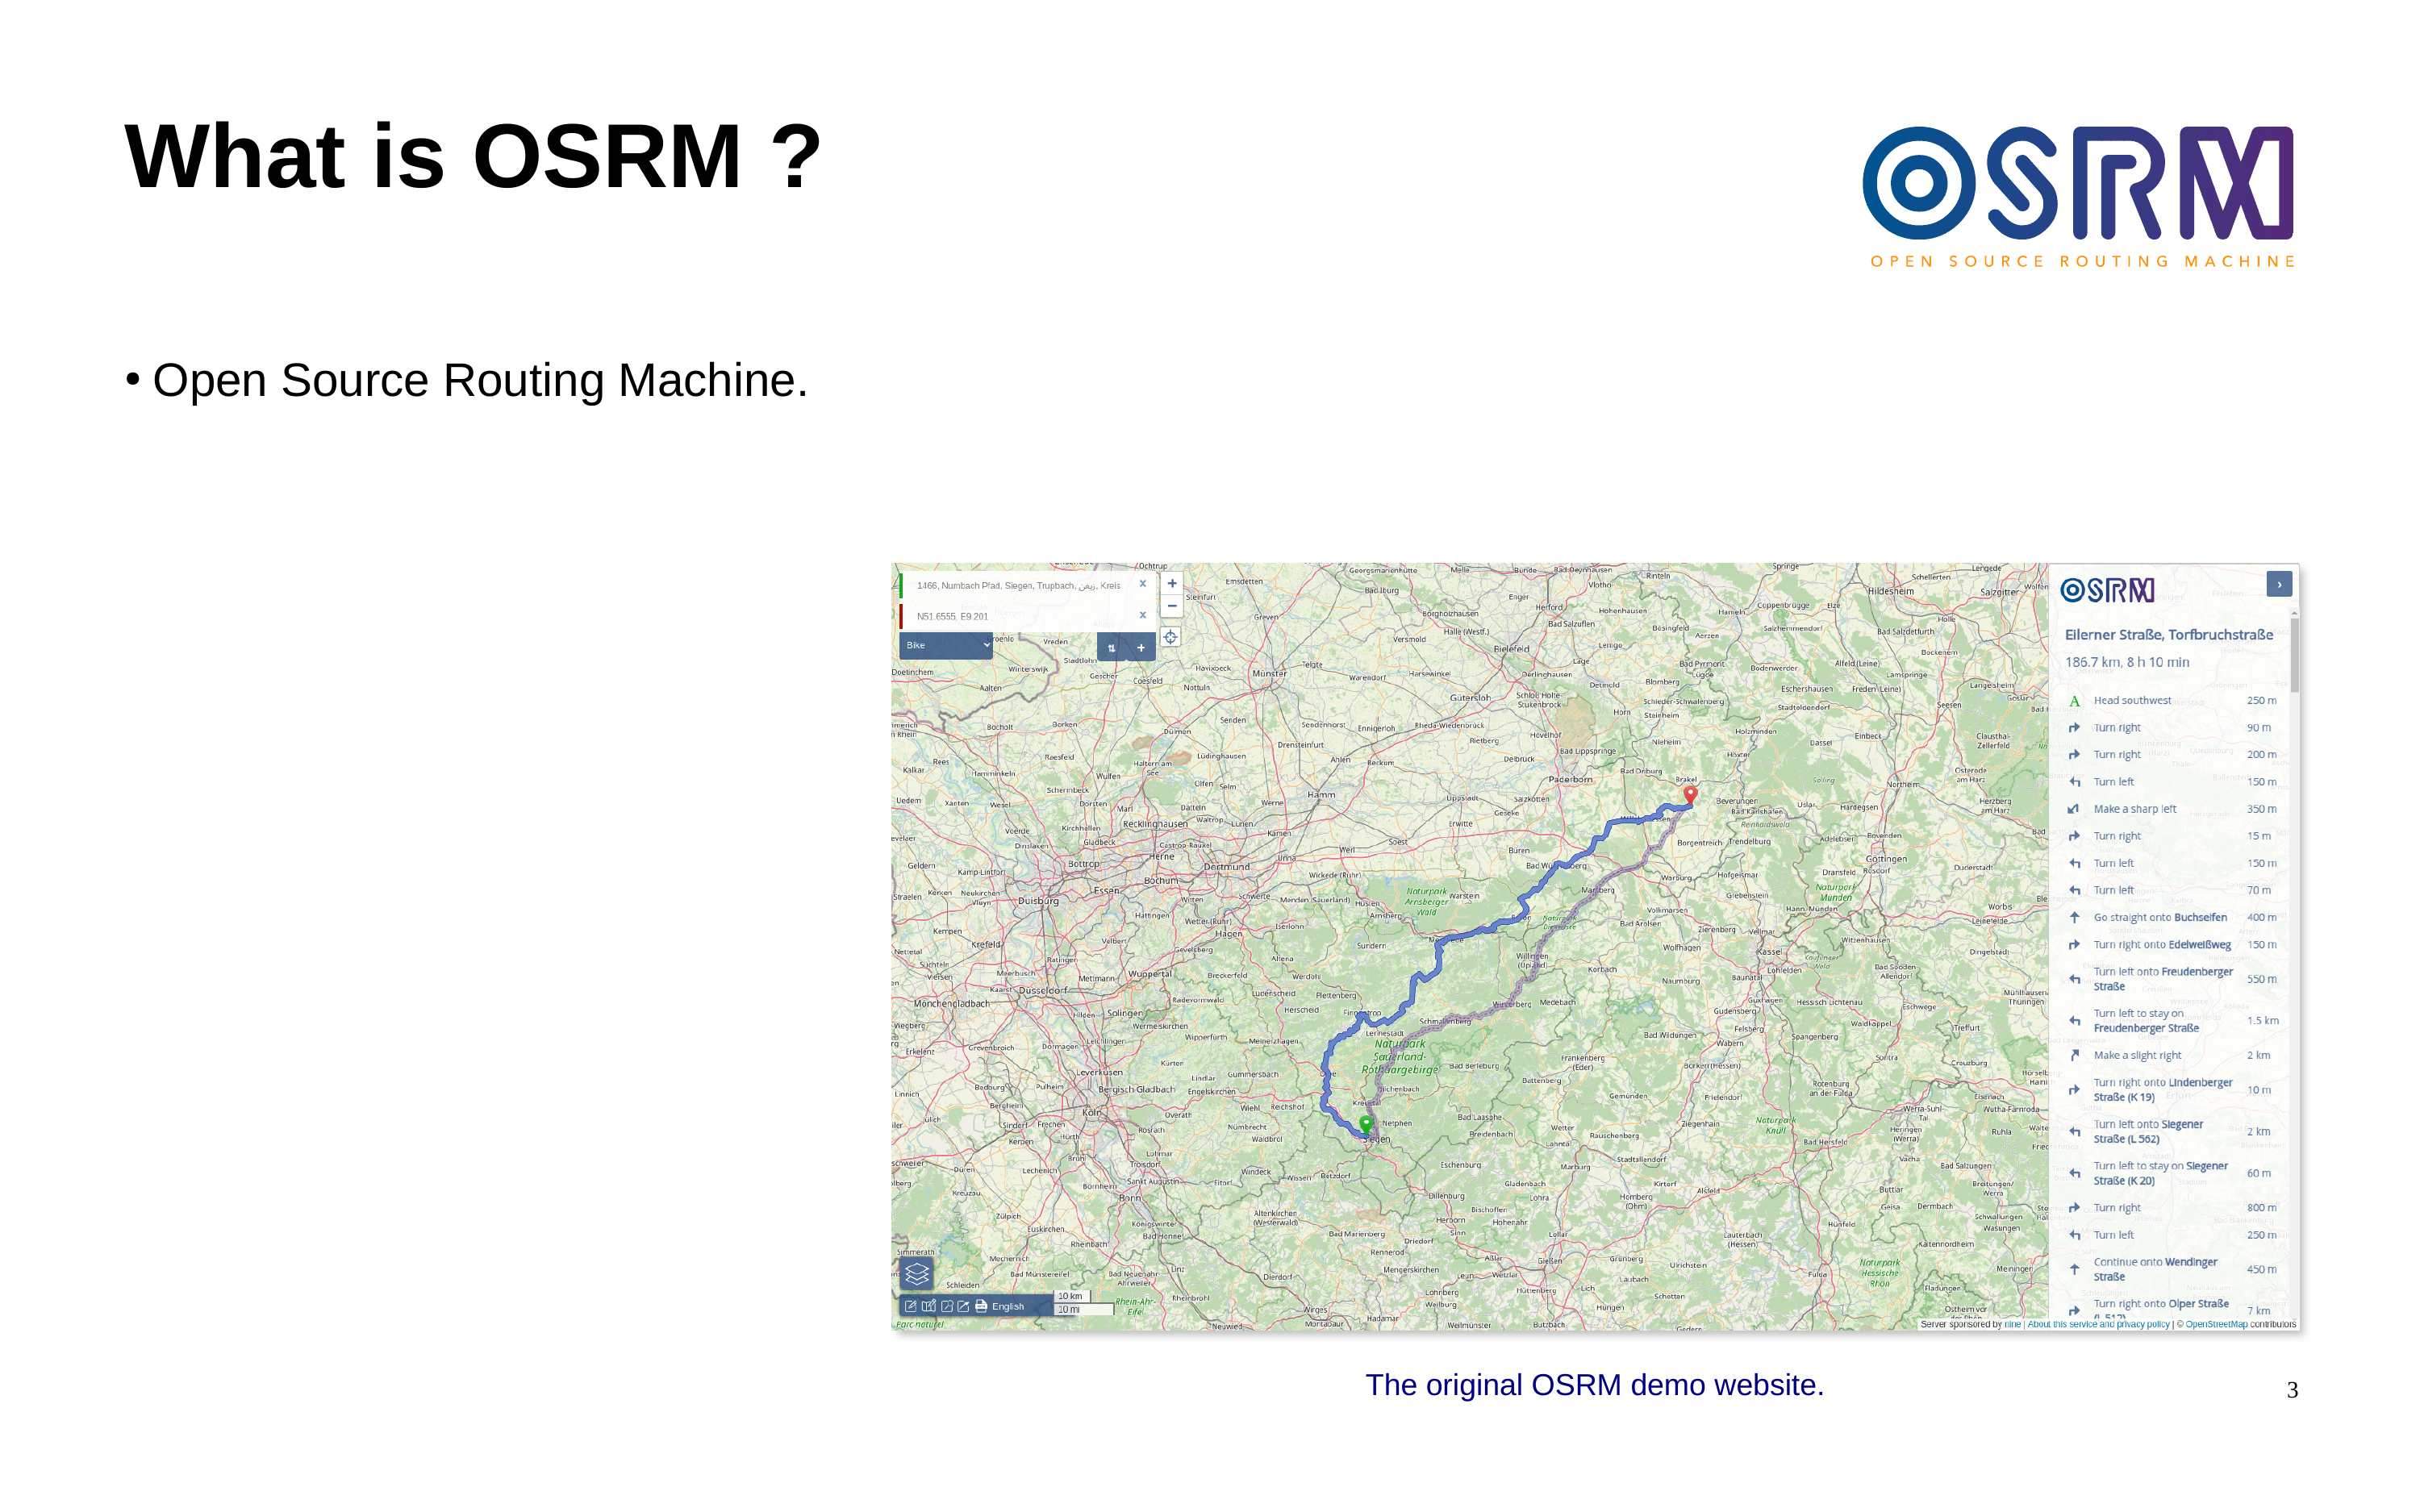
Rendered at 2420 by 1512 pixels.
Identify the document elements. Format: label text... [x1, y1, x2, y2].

text_box The original OSRM demo website. [1324, 1357, 1867, 1413]
picture [891, 563, 2300, 1331]
text_box Open Source Routing Machine. [112, 322, 1715, 432]
text_box What is OSRM ? [112, 61, 1005, 251]
picture [1856, 122, 2300, 273]
